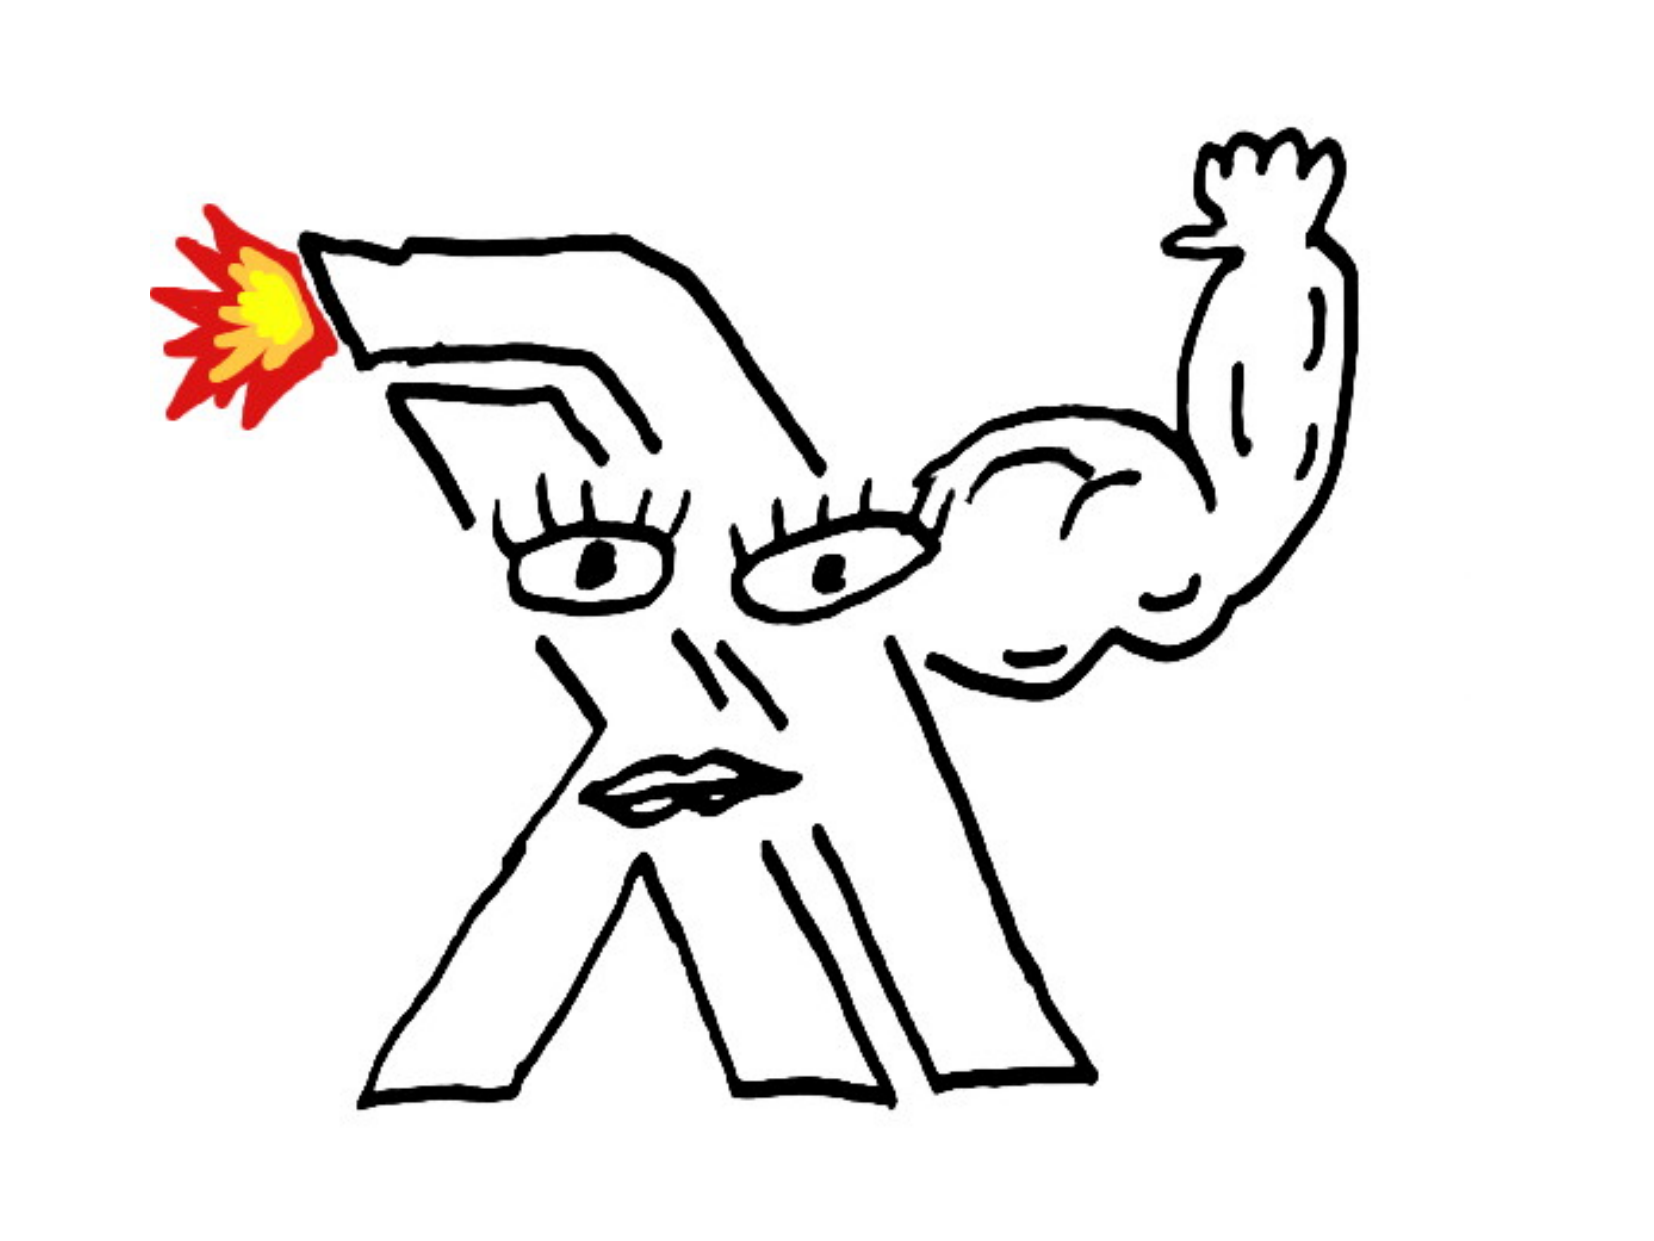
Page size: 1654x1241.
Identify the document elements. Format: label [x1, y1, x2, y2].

picture [150, 59, 1471, 1171]
